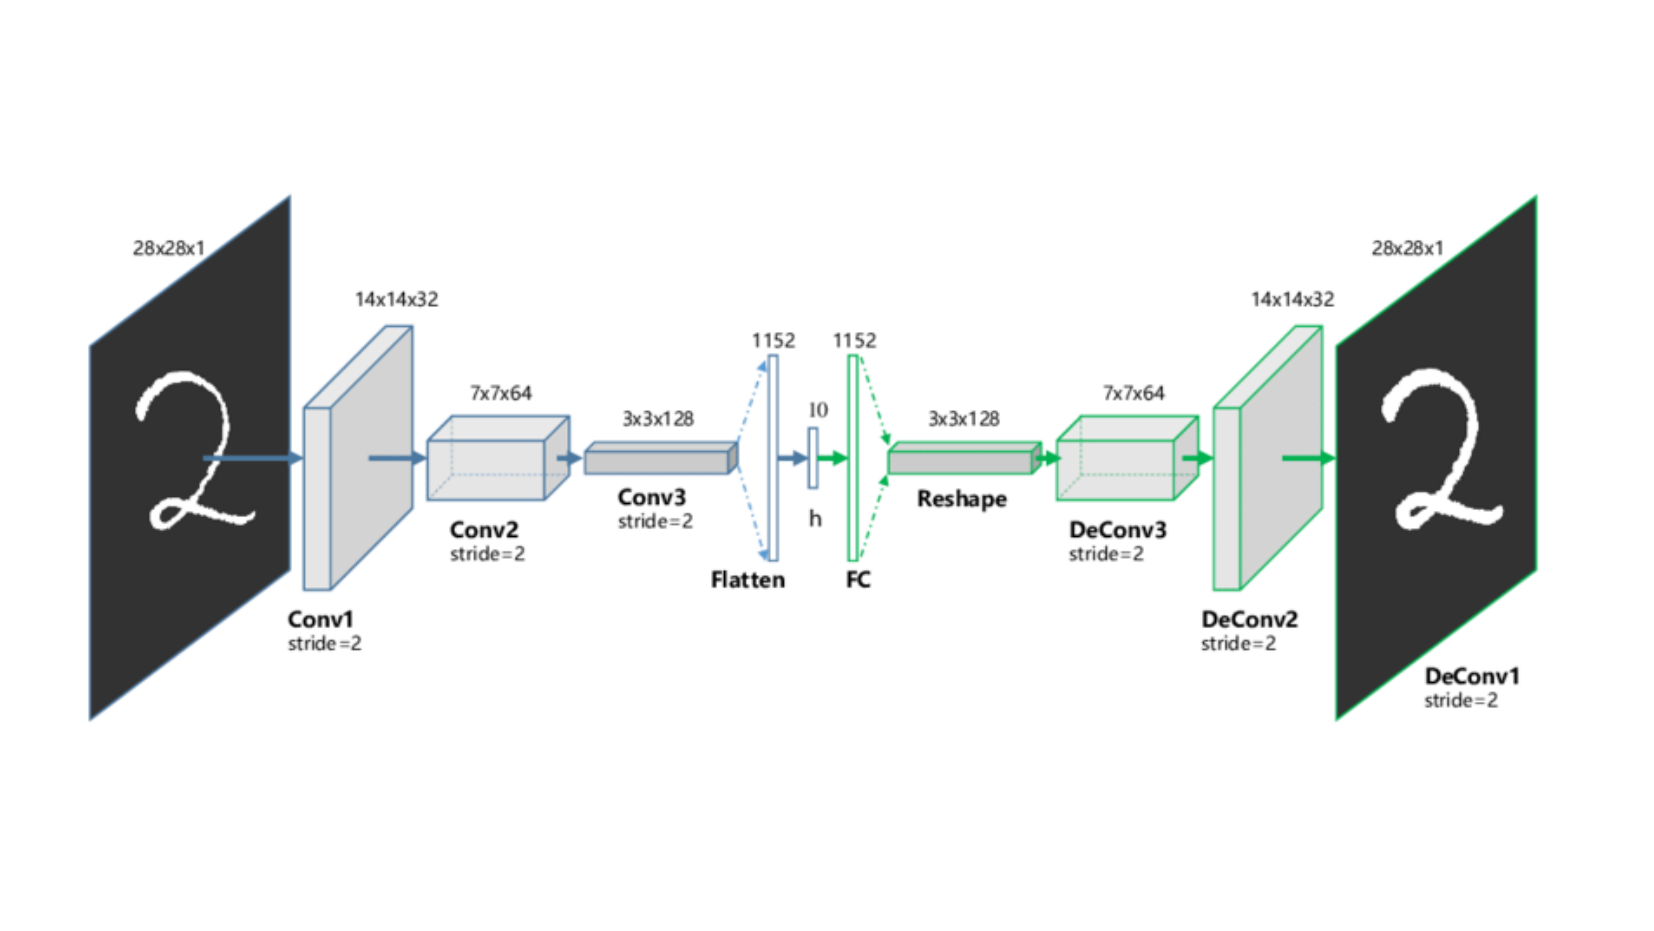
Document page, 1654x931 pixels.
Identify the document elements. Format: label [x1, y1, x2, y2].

picture [75, 187, 1550, 727]
